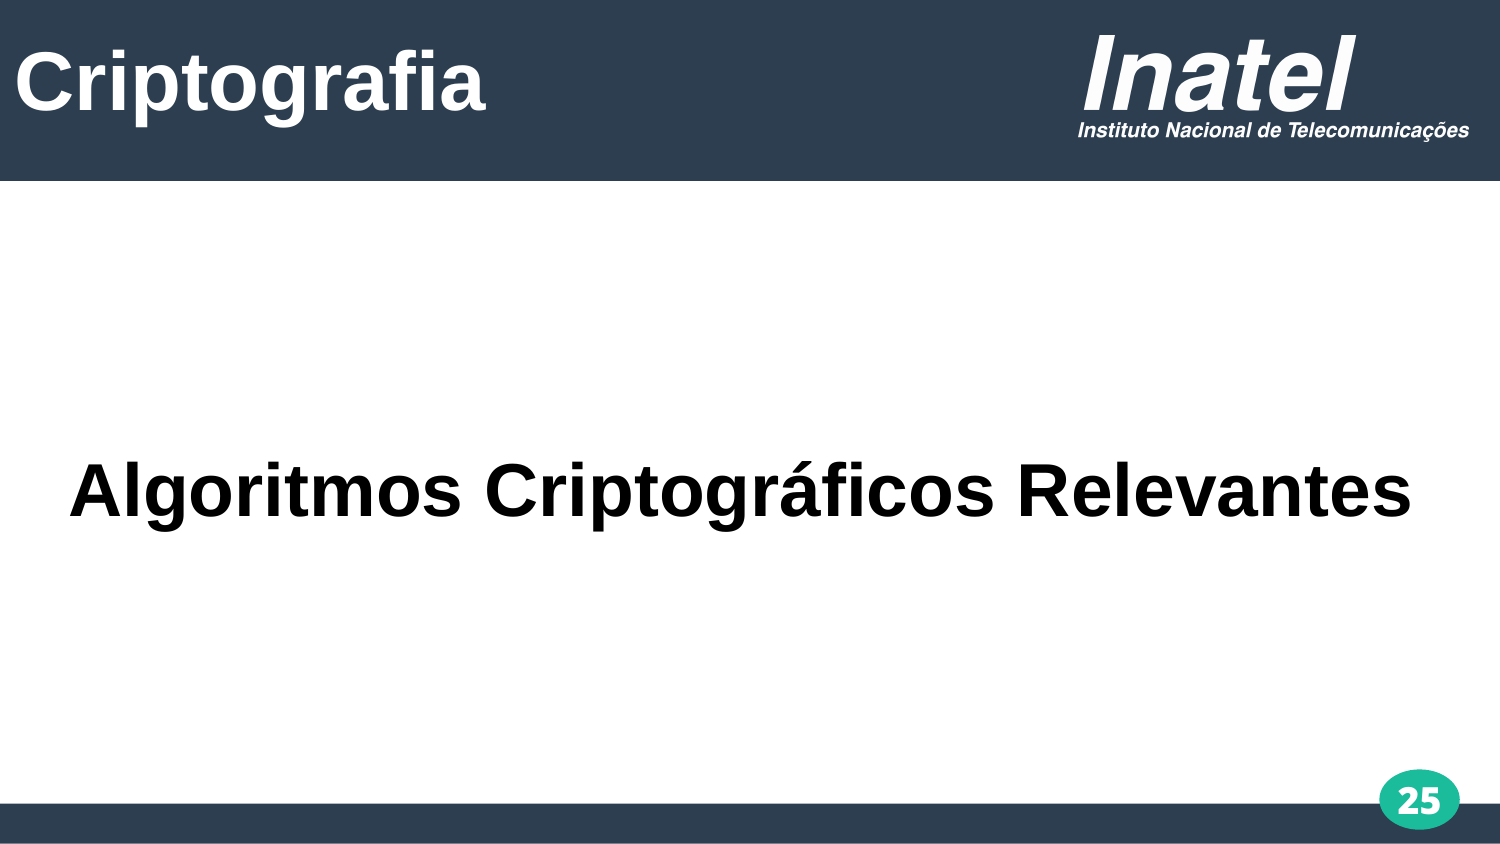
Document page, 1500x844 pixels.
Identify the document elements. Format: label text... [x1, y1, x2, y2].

picture [1078, 35, 1469, 142]
text_box Algoritmos Criptográficos Relevantes [11, 188, 1477, 792]
text_box Criptografia [0, 27, 1063, 136]
